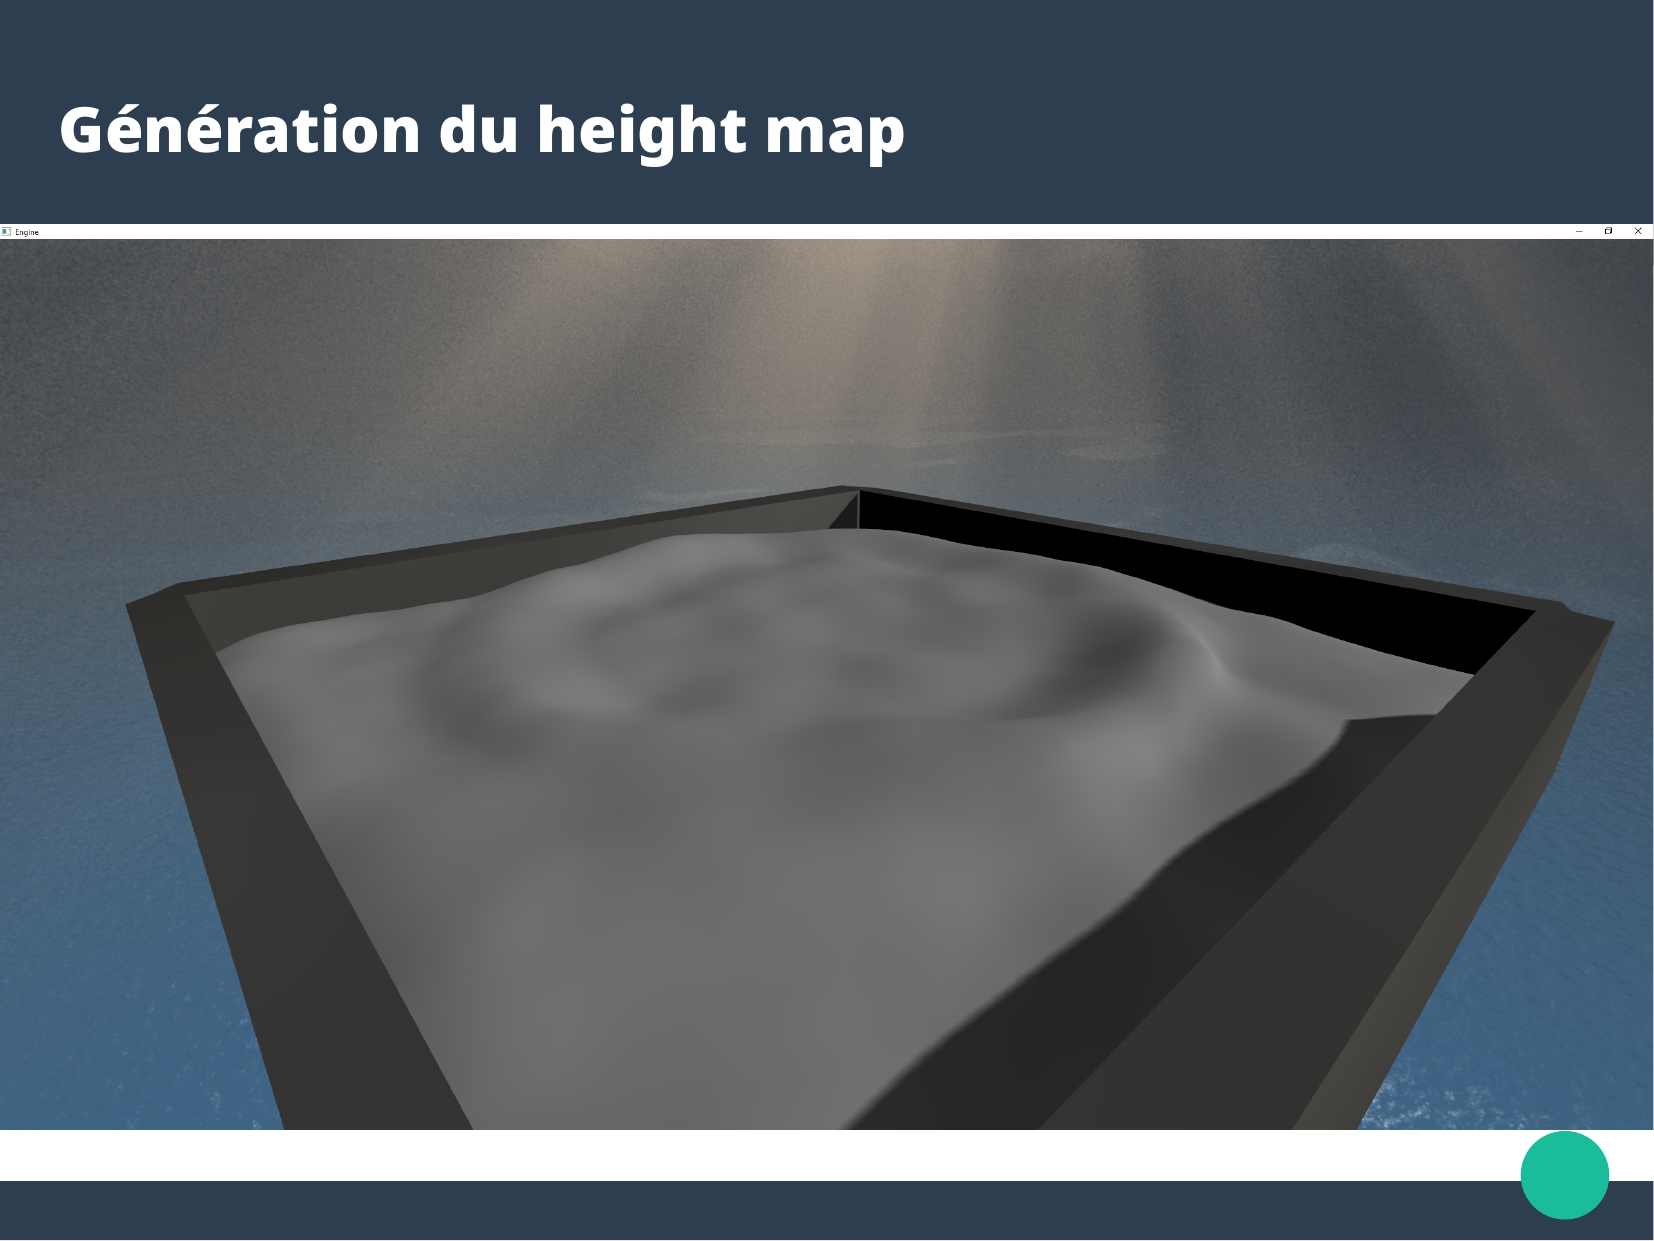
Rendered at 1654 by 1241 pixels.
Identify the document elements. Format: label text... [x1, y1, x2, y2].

title Génération du height map [59, 49, 1595, 207]
picture [0, 224, 1654, 1130]
